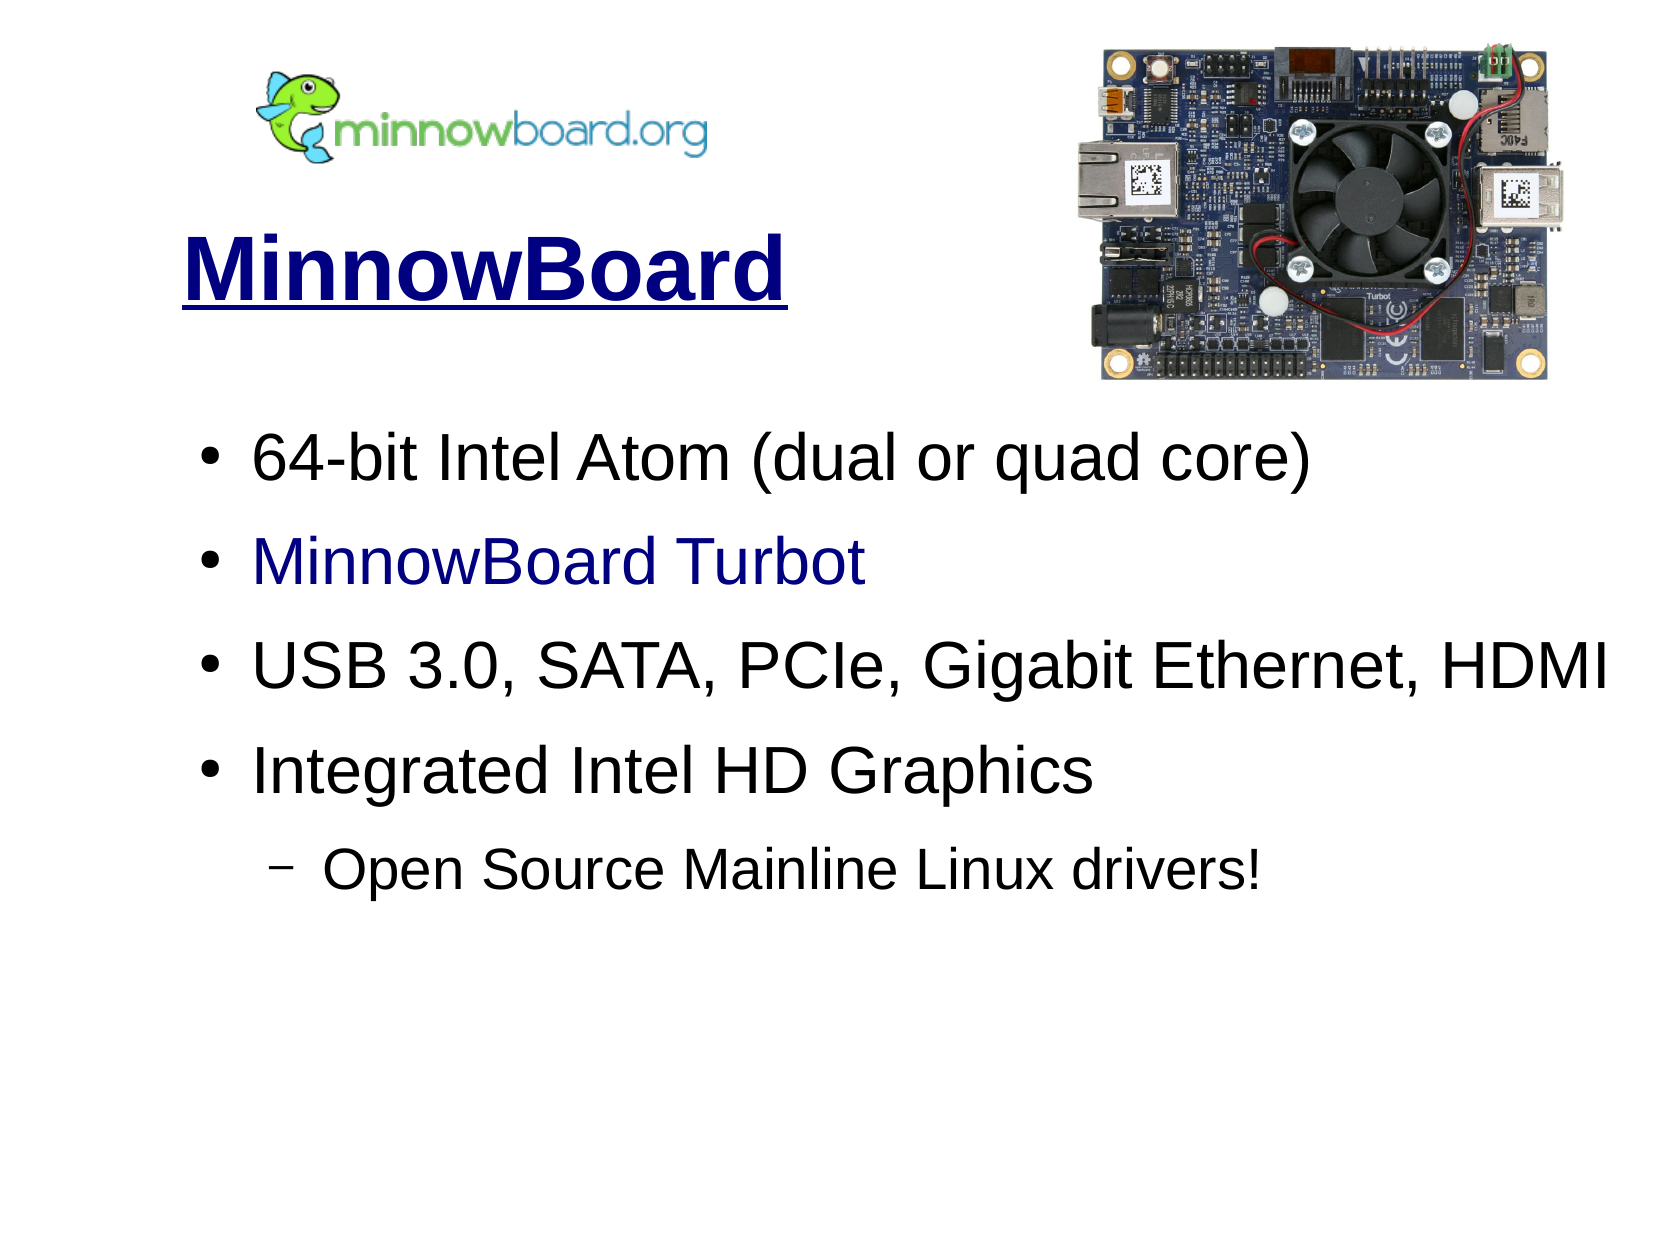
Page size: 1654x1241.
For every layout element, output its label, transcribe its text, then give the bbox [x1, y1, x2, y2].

title MinnowBoard [0, 0, 1230, 353]
list 64-bit Intel Atom (dual or quad core) MinnowBoard Turbot USB 3.0, SATA, PCIe, Gigabit Ethernet, HDMI Integrated Intel HD Graphics Open Source Mainline Linux drivers! [180, 419, 1612, 902]
picture [1052, 0, 1587, 419]
picture [256, 61, 707, 168]
